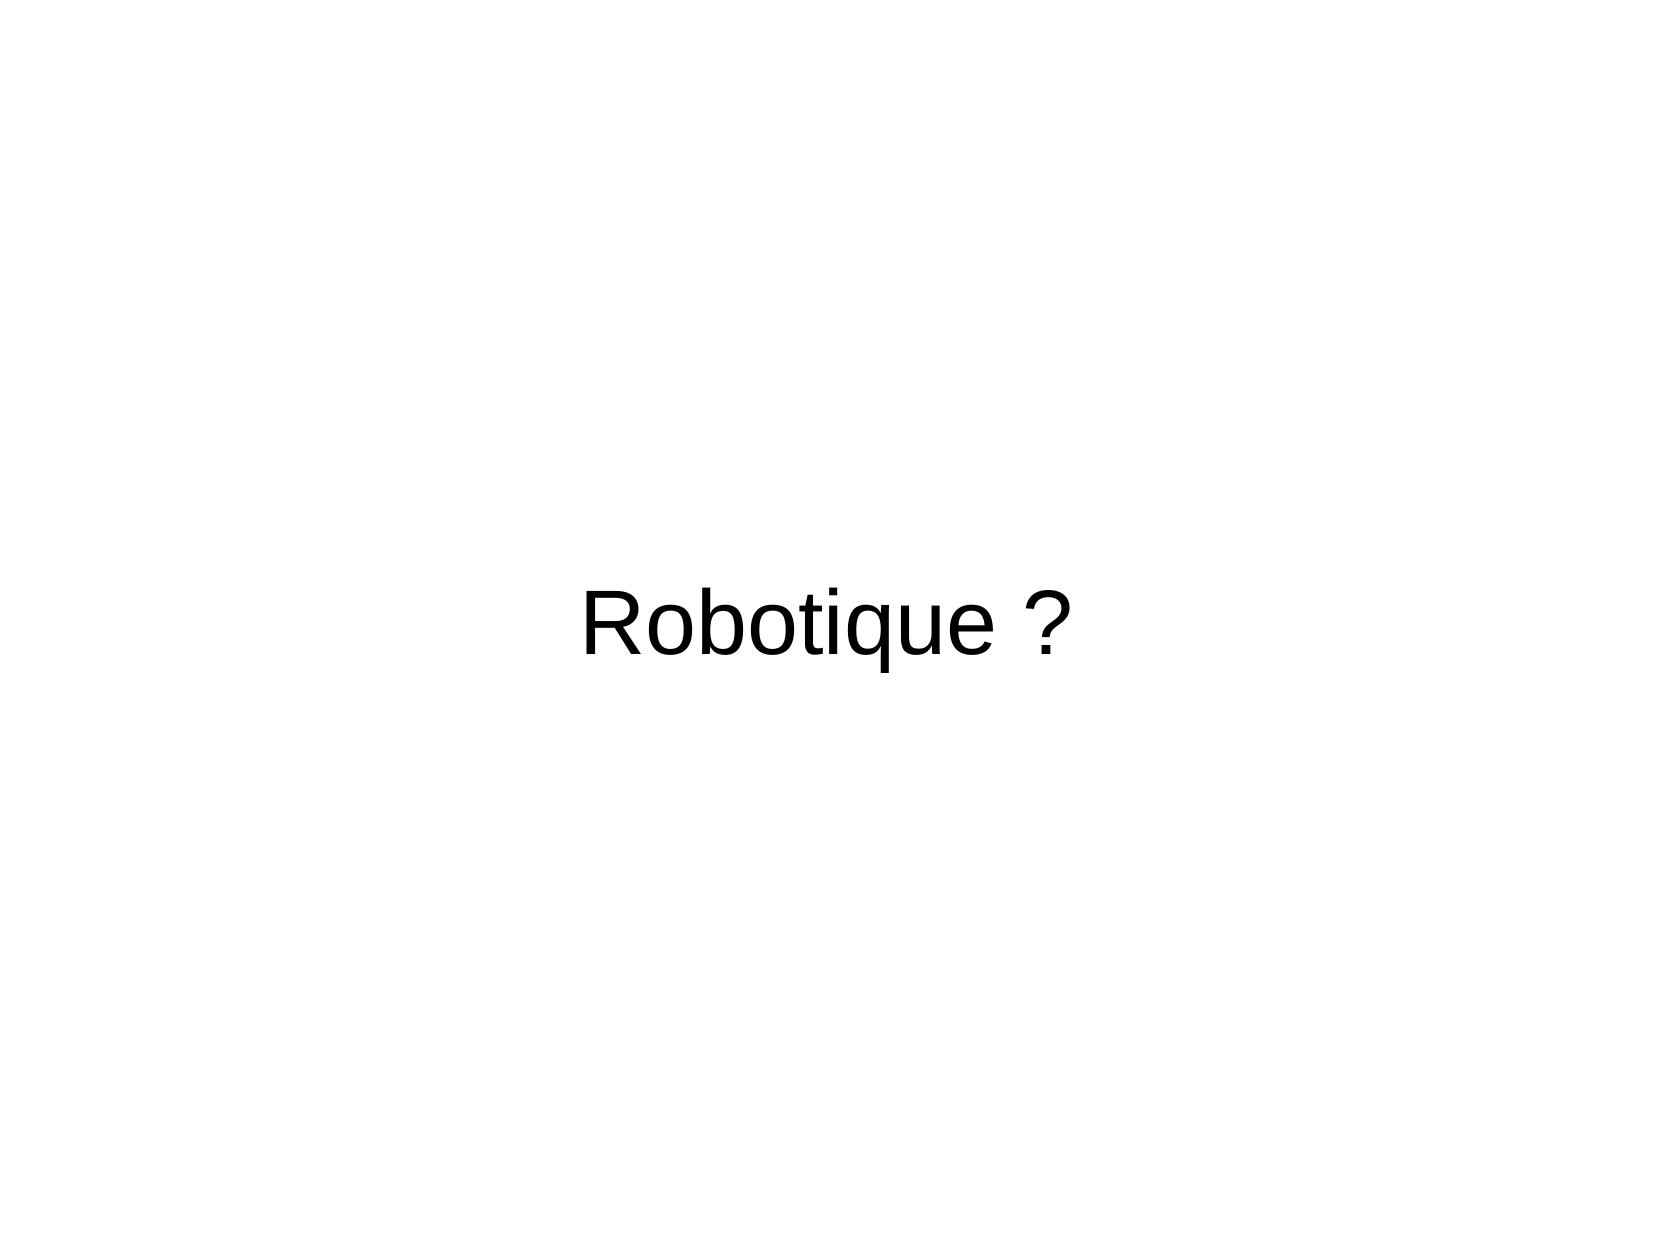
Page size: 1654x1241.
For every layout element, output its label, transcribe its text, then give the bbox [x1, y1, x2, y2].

title Robotique ? [82, 519, 1571, 727]
